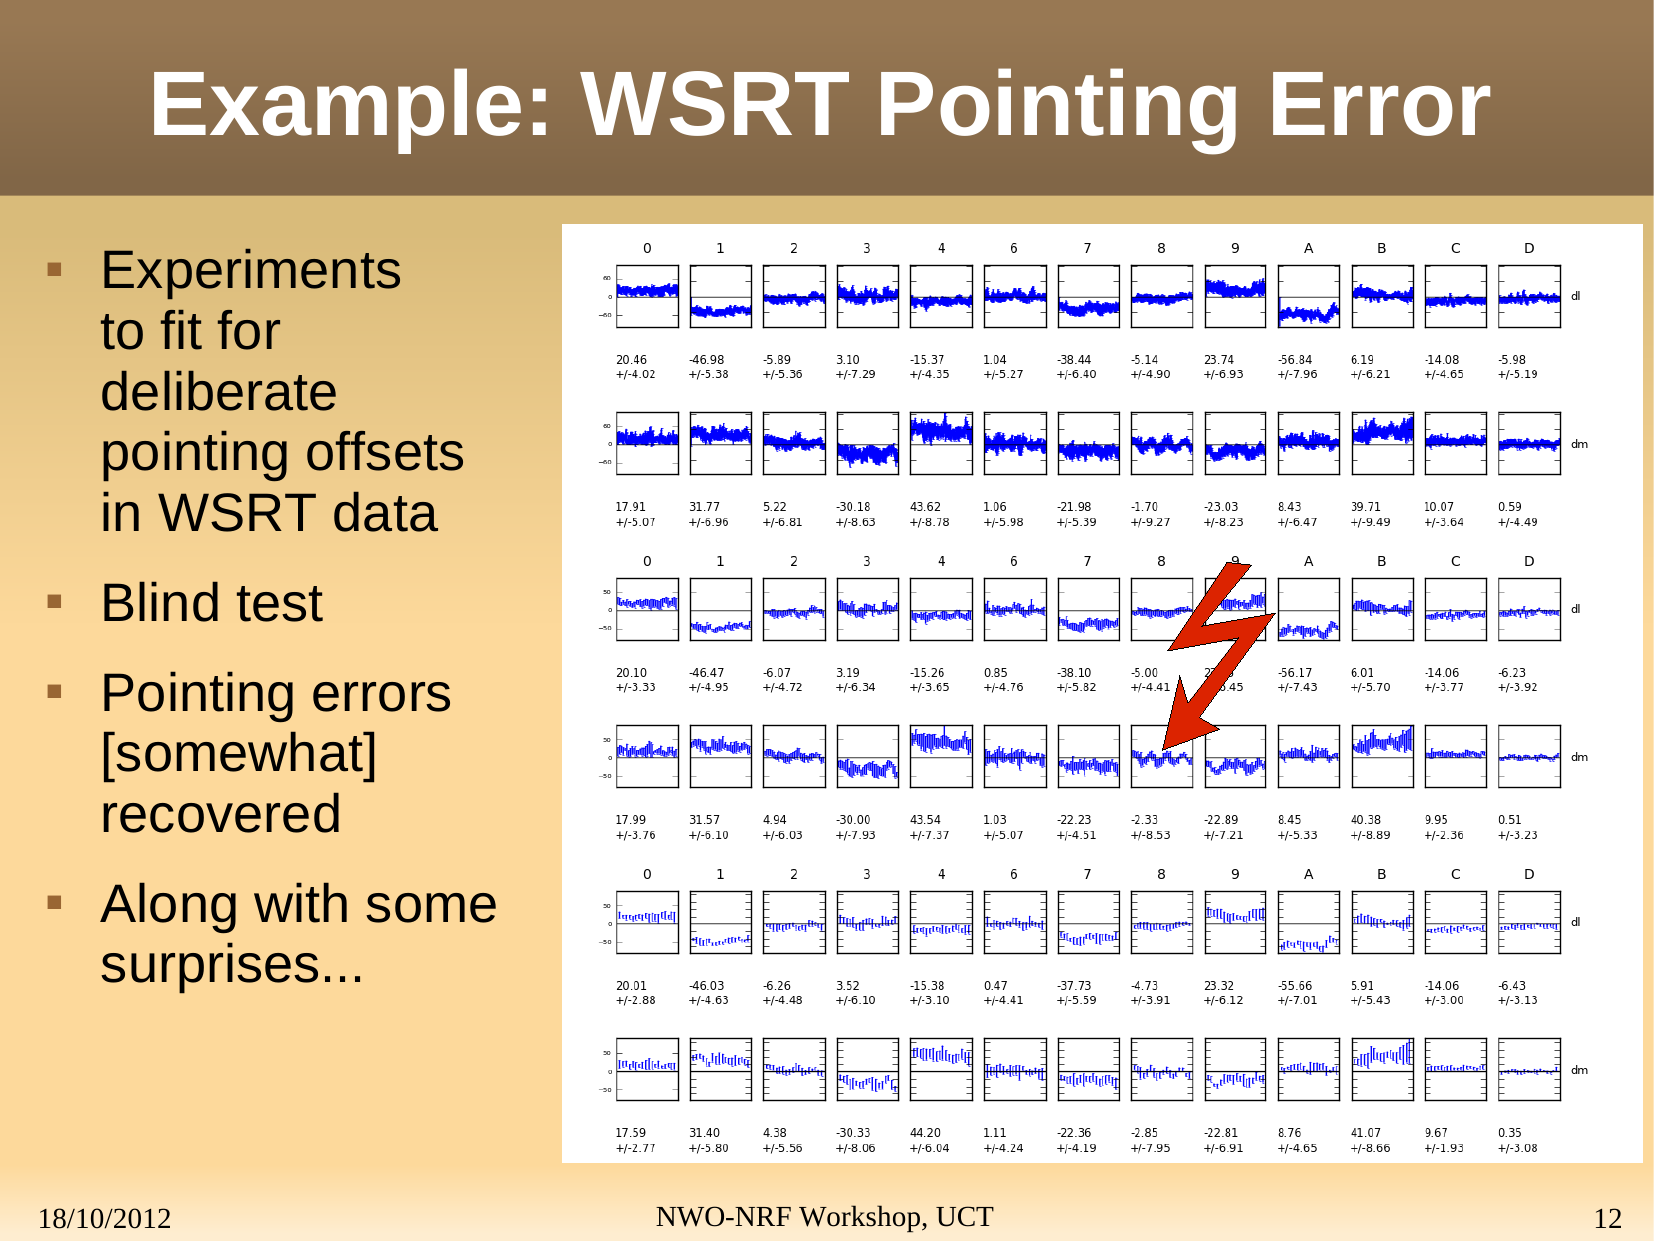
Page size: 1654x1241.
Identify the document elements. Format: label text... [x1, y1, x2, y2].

title Example: WSRT Pointing Error [76, 0, 1565, 208]
list Experiments to fit for deliberate pointing offsets in WSRT data Blind test Pointing errors [somewhat] recovered Along with some surprises... [30, 240, 562, 1059]
picture [0, 0, 1654, 1241]
text_box [1162, 562, 1276, 751]
